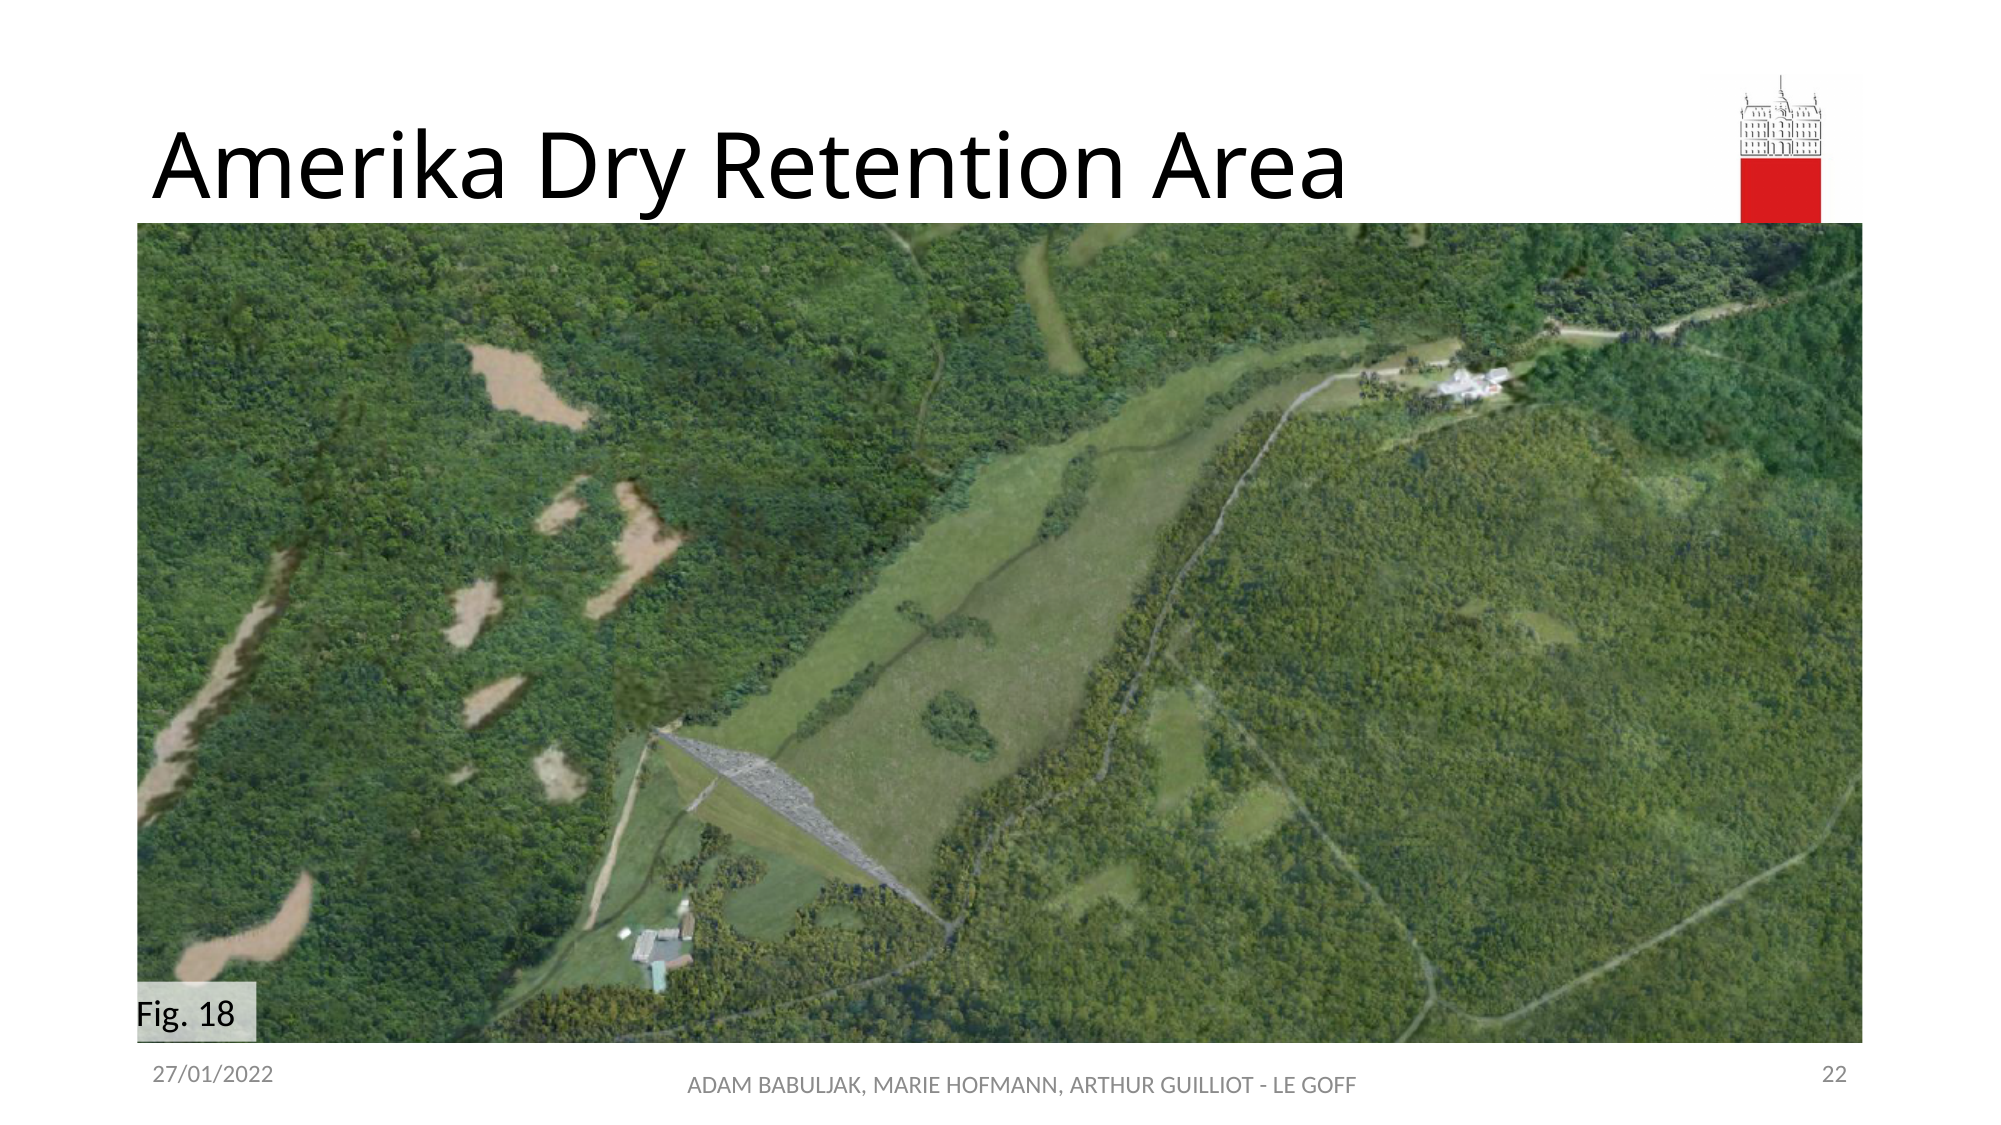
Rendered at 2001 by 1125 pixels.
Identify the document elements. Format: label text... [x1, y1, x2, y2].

title Amerika Dry Retention Area [137, 59, 1863, 223]
slide_number 2 [1412, 1043, 1863, 1103]
footer ADAM BABULJAK, MARIE HOFMANN, ARTHUR GUILLIOT - LE GOFF [662, 1043, 1383, 1125]
picture [137, 223, 1863, 1043]
slide_number 27/01/2022 [137, 1043, 588, 1103]
text_box Fig. 18 [121, 981, 257, 1042]
